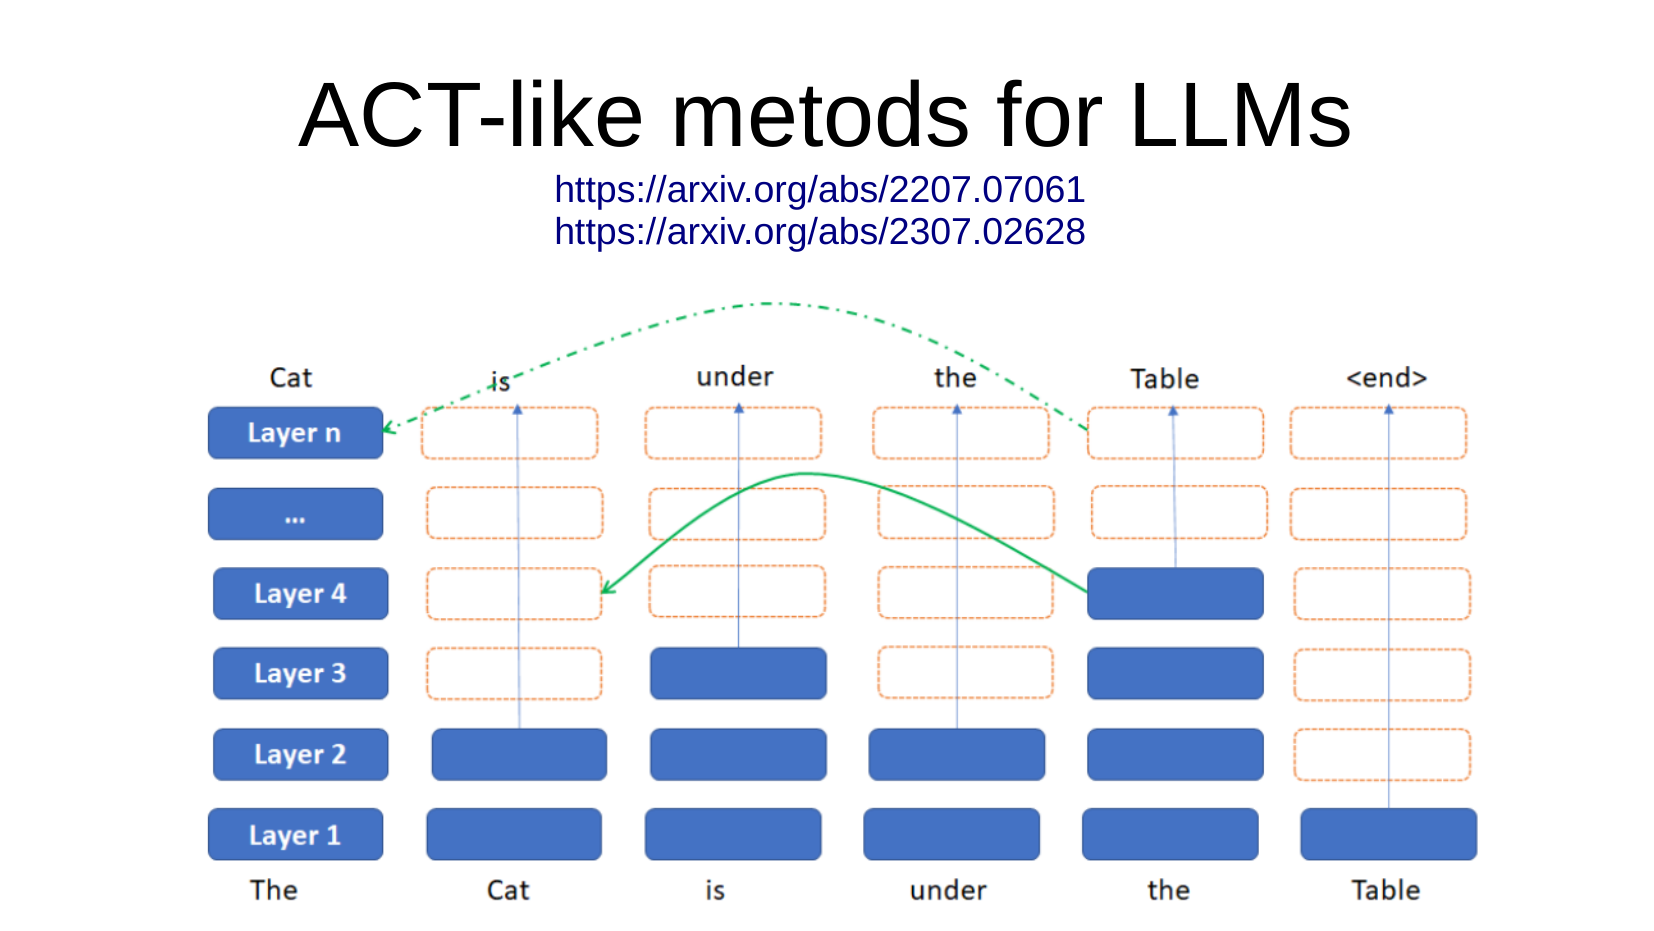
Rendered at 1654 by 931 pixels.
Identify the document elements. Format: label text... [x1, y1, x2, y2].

picture [162, 283, 1497, 922]
text_box https://arxiv.org/abs/2307.02628 [539, 202, 1102, 260]
text_box https://arxiv.org/abs/2207.07061 [539, 161, 1102, 202]
title ACT-like metods for LLMs [82, 37, 1571, 193]
